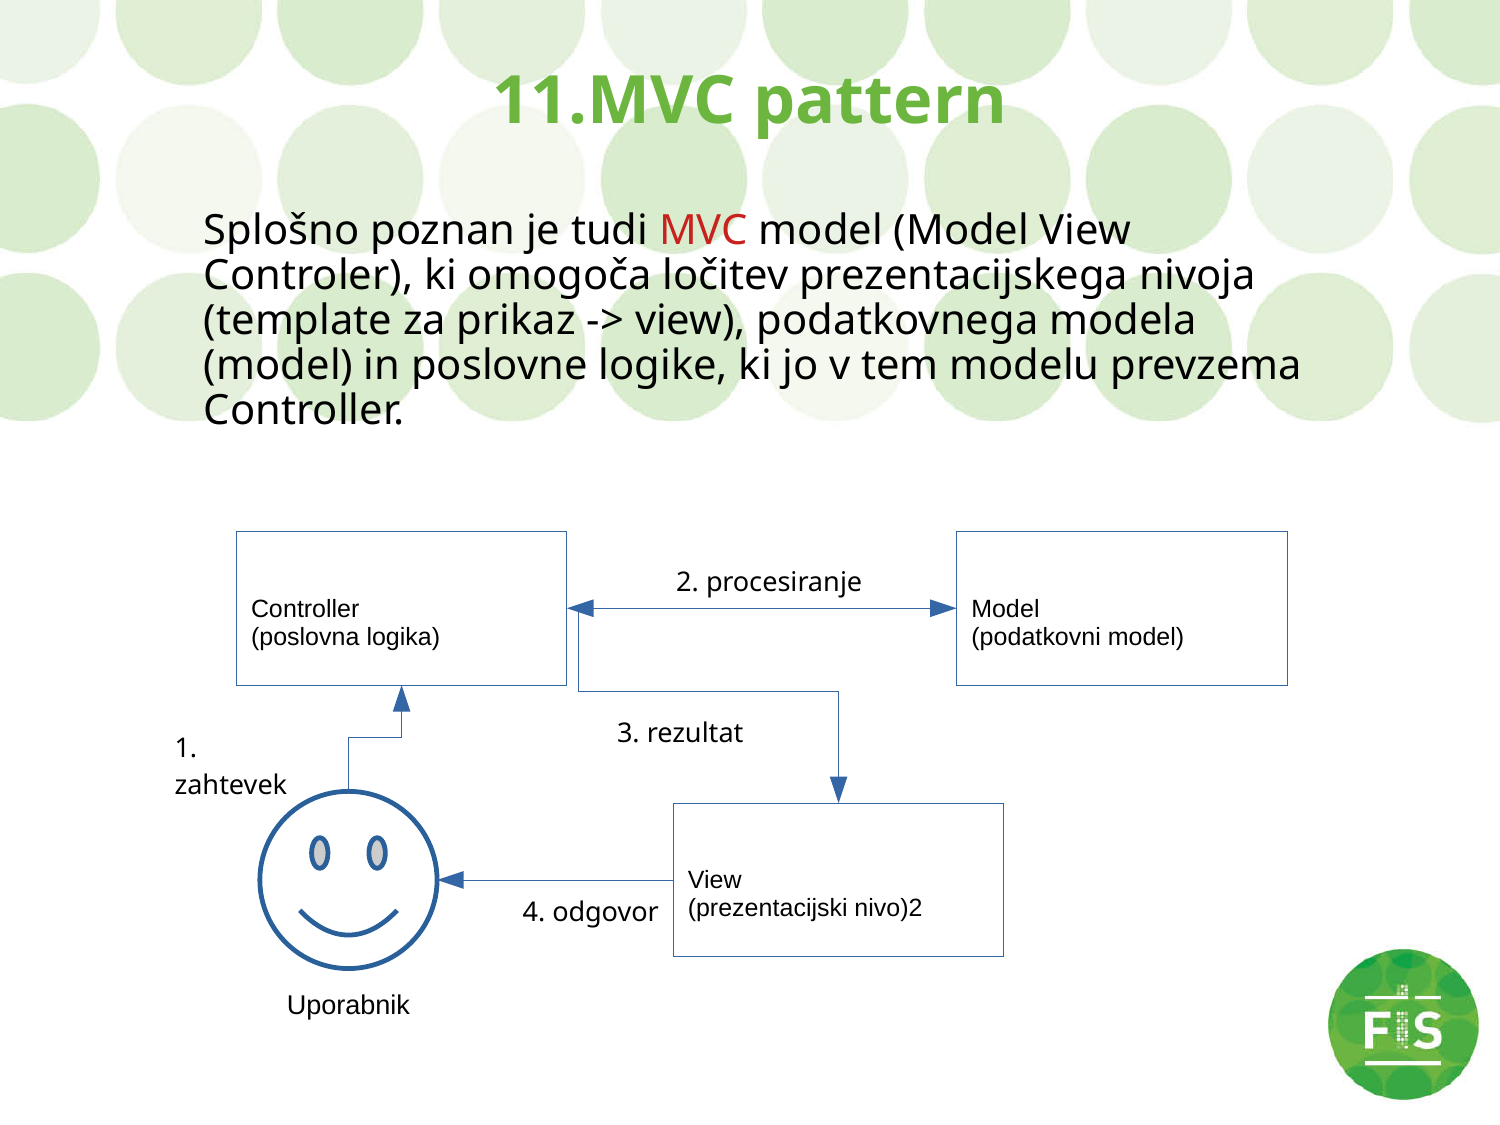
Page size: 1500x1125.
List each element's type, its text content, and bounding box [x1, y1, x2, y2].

list Splošno poznan je tudi MVC model (Model View Controler), ki omogoča ločitev prezentacijskega nivoja (template za prikaz -> view), podatkovnega modela (model) in poslovne logike, ki jo v tem modelu prevzema Controller. [118, 200, 1323, 473]
text_box View (prezentacijski nivo)2 [673, 803, 1004, 957]
picture [0, 0, 1500, 1125]
text_box 1. zahtevek [159, 721, 331, 768]
text_box Controller (poslovna logika) [236, 531, 567, 686]
text_box 3. rezultat [602, 706, 827, 815]
text_box Uporabnik [248, 982, 449, 1028]
text_box Model (podatkovni model) [956, 531, 1288, 686]
text_box 4. odgovor [507, 885, 733, 995]
title 11.MVC pattern [75, 59, 1425, 233]
text_box 2. procesiranje [661, 555, 886, 664]
text_box [259, 791, 438, 969]
